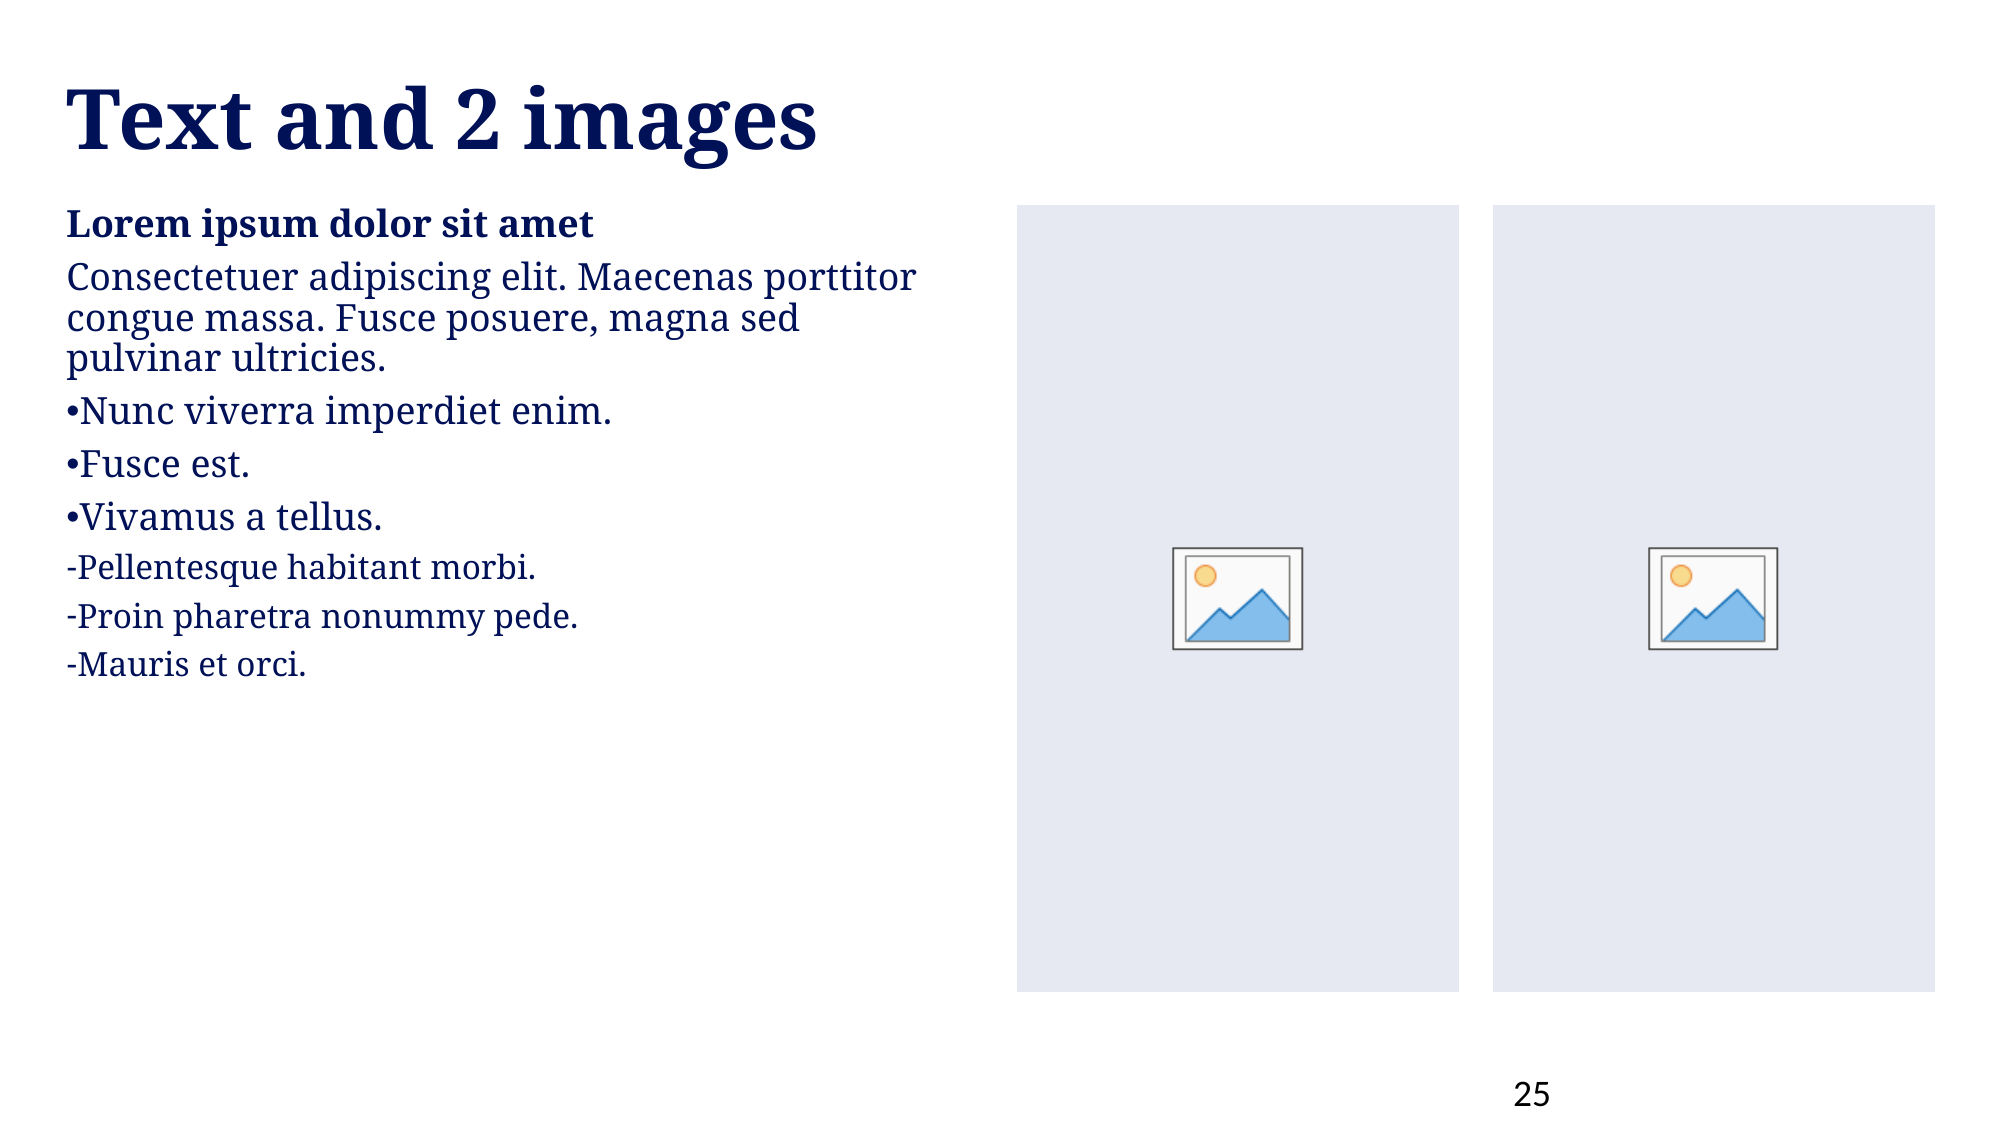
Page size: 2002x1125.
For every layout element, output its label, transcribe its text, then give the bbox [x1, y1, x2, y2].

picture [1017, 205, 1460, 993]
list Lorem ipsum dolor sit amet Consectetuer adipiscing elit. Maecenas porttitor congue massa. Fusce posuere, magna sed pulvinar ultricies. Nunc viverra imperdiet enim. Fusce est. Vivamus a tellus. Pellentesque habitant morbi. Proin pharetra nonummy pede. Mauris et orci. [66, 205, 984, 993]
picture [1492, 205, 1935, 993]
text_box 25 [1498, 1061, 1949, 1122]
title Text and 2 images [66, 66, 1935, 138]
